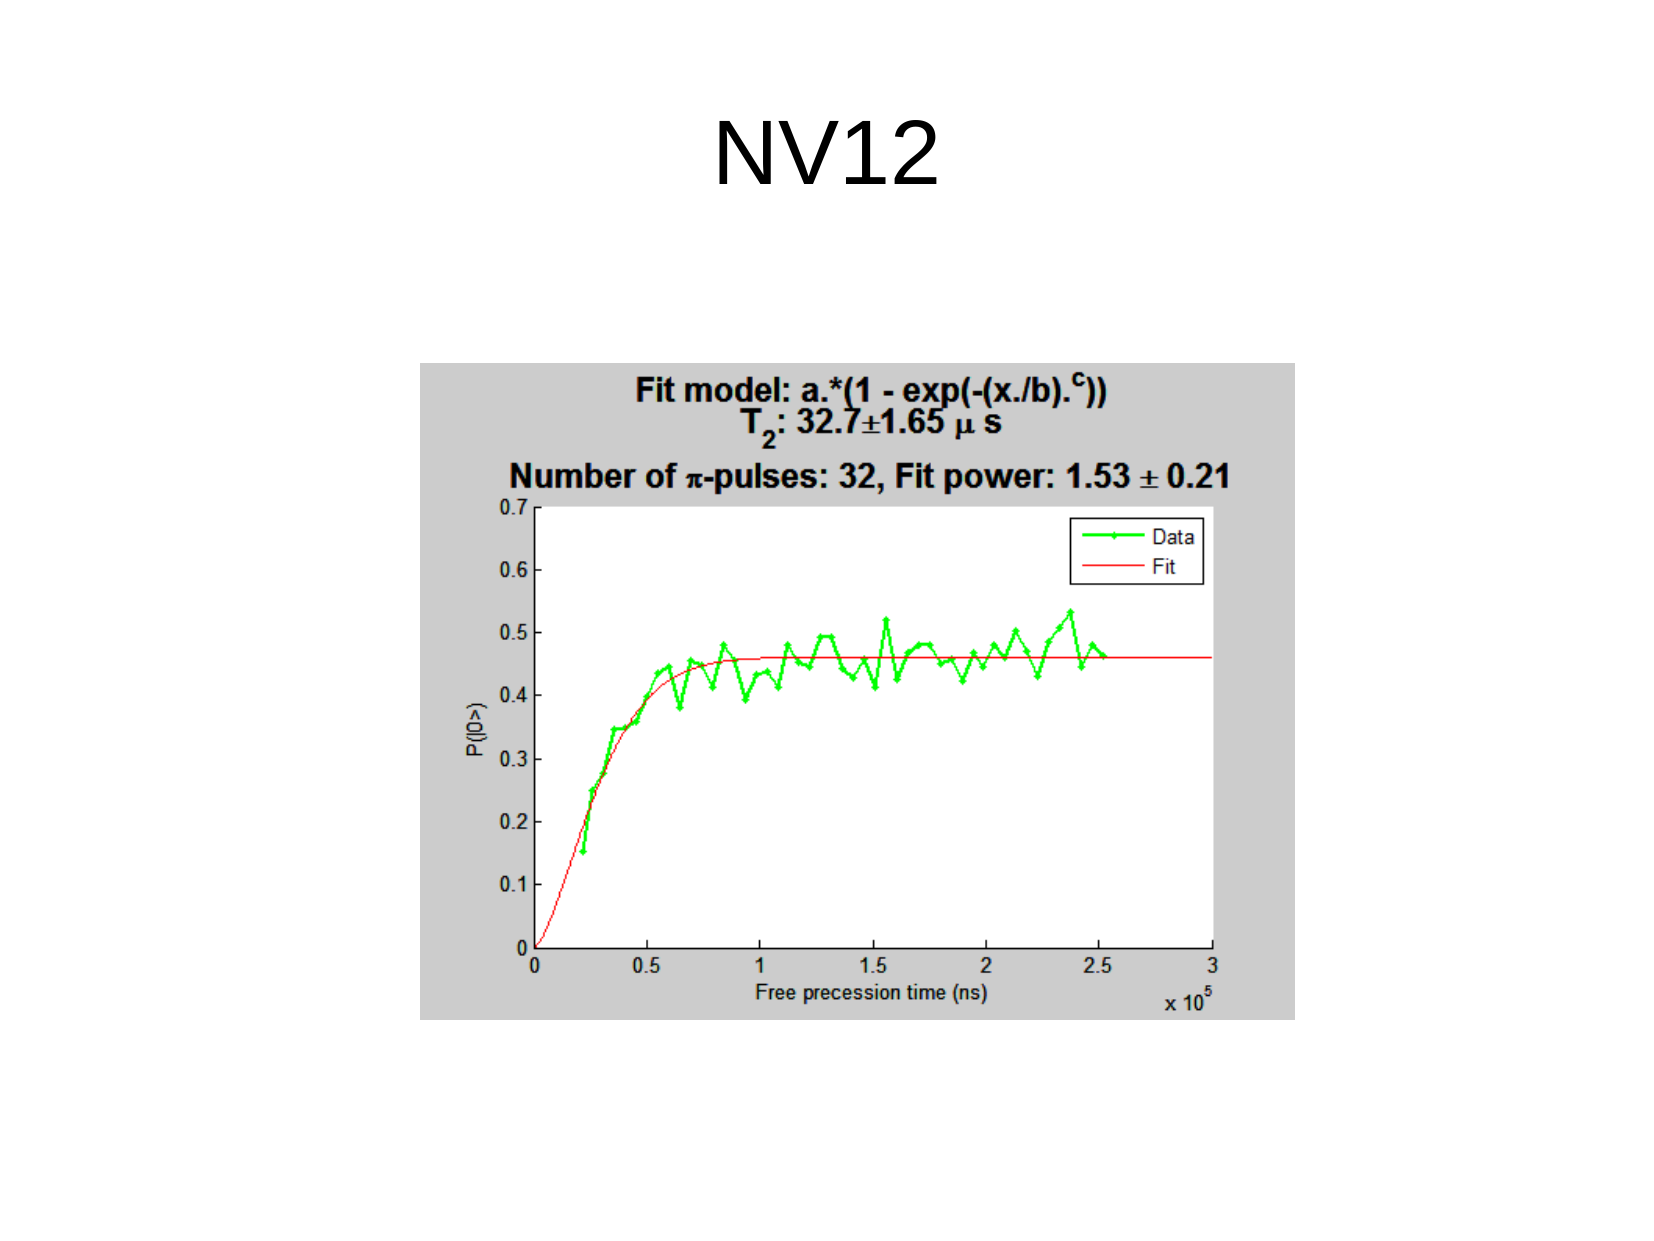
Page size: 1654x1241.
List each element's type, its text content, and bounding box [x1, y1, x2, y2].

title NV12 [82, 49, 1571, 257]
picture [420, 363, 1295, 1021]
